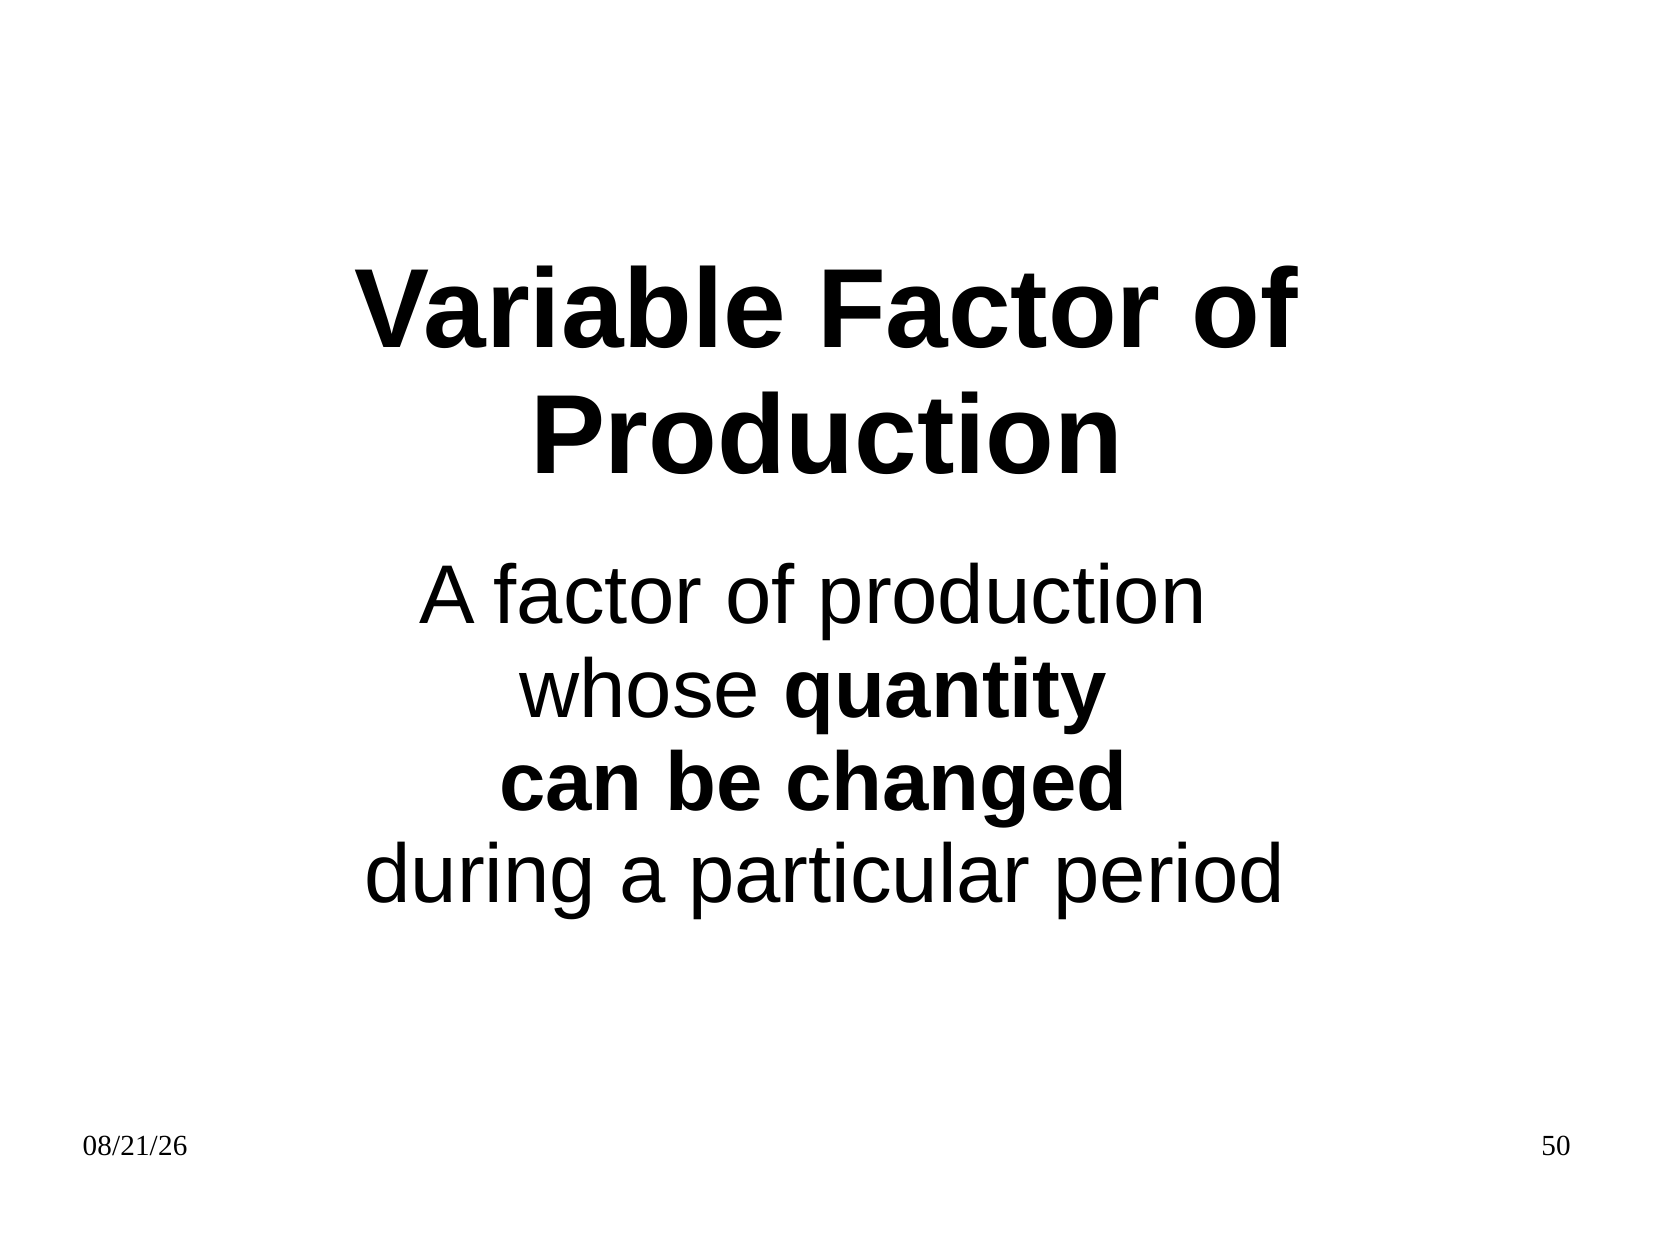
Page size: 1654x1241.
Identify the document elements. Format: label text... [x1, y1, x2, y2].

subtitle A factor of production whose quantity can be changed during a particular period [80, 548, 1570, 921]
title Variable Factor of Production [82, 245, 1571, 498]
